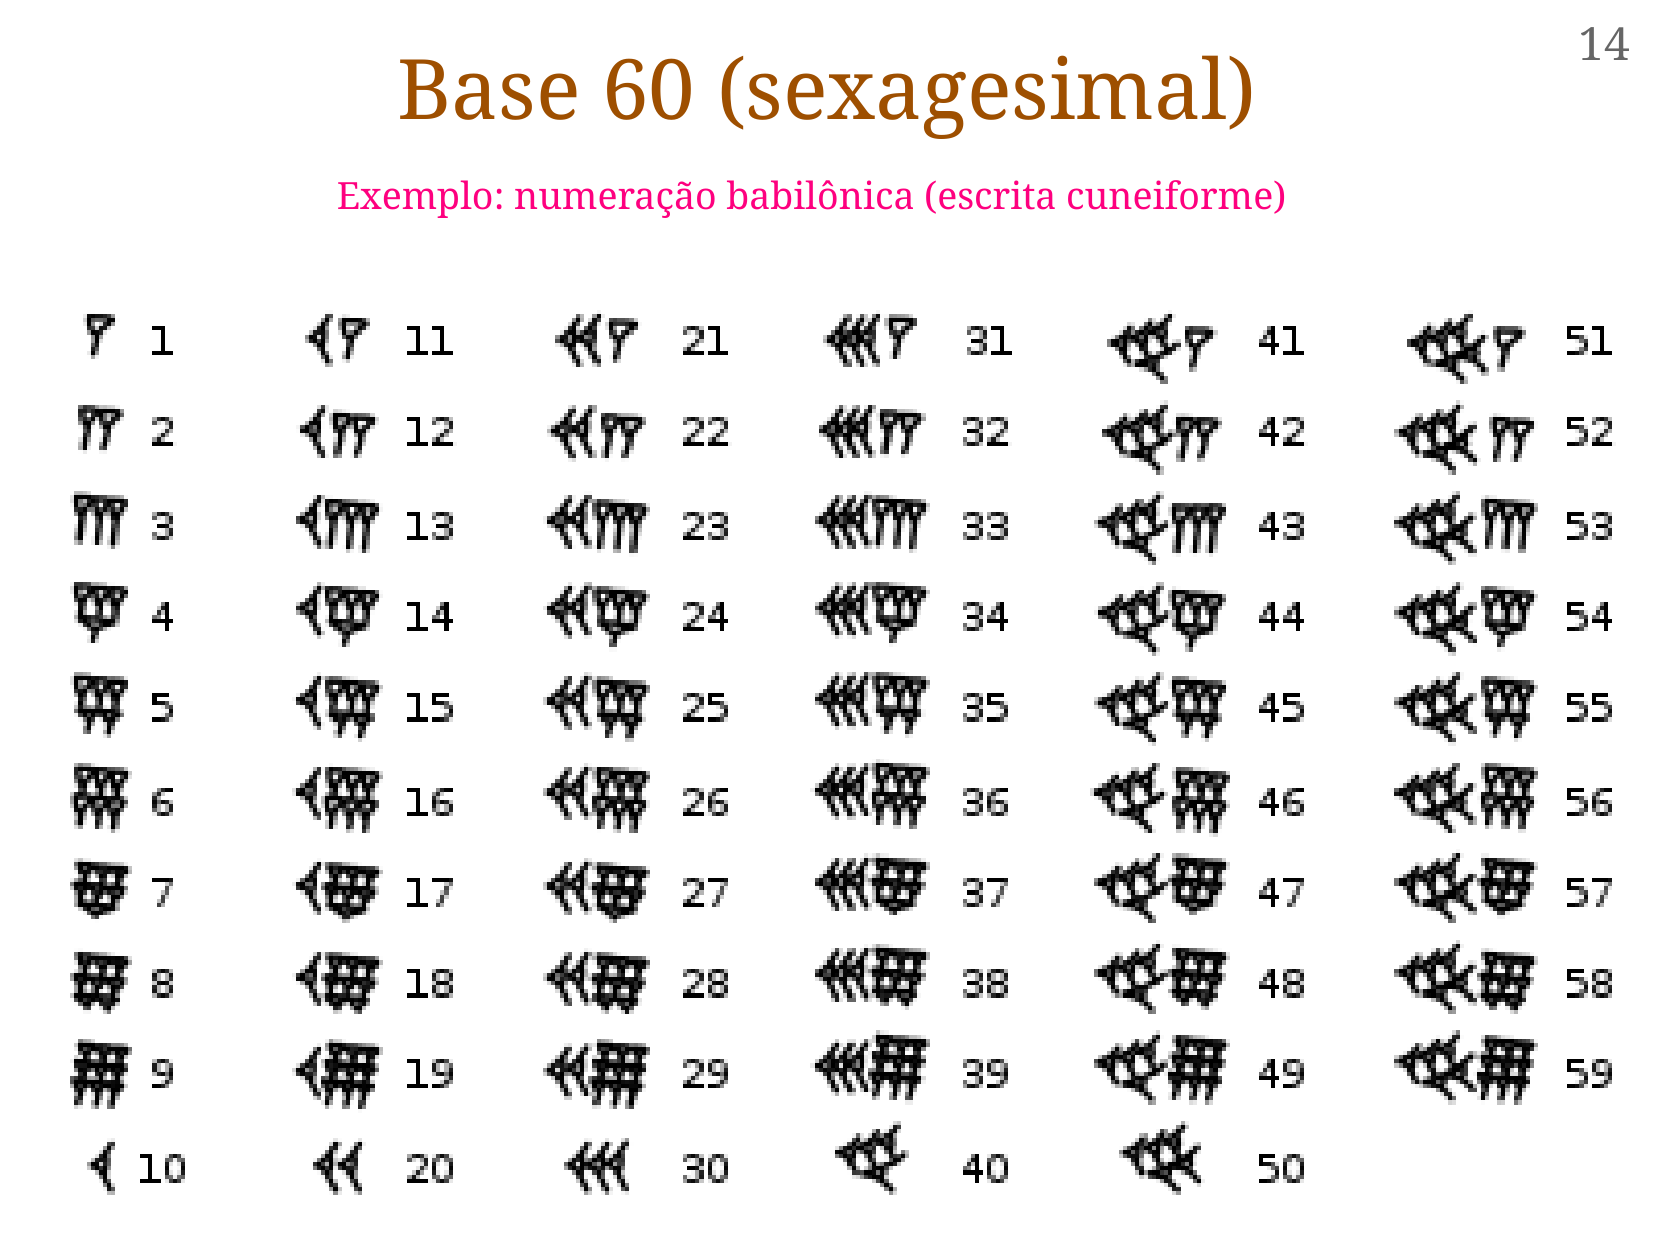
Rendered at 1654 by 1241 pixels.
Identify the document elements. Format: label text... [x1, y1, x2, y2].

picture [9, 265, 1654, 1241]
text_box Exemplo: numeração babilônica (escrita cuneiforme) [280, 162, 1344, 280]
title Base 60 (sexagesimal) [59, 29, 1595, 148]
